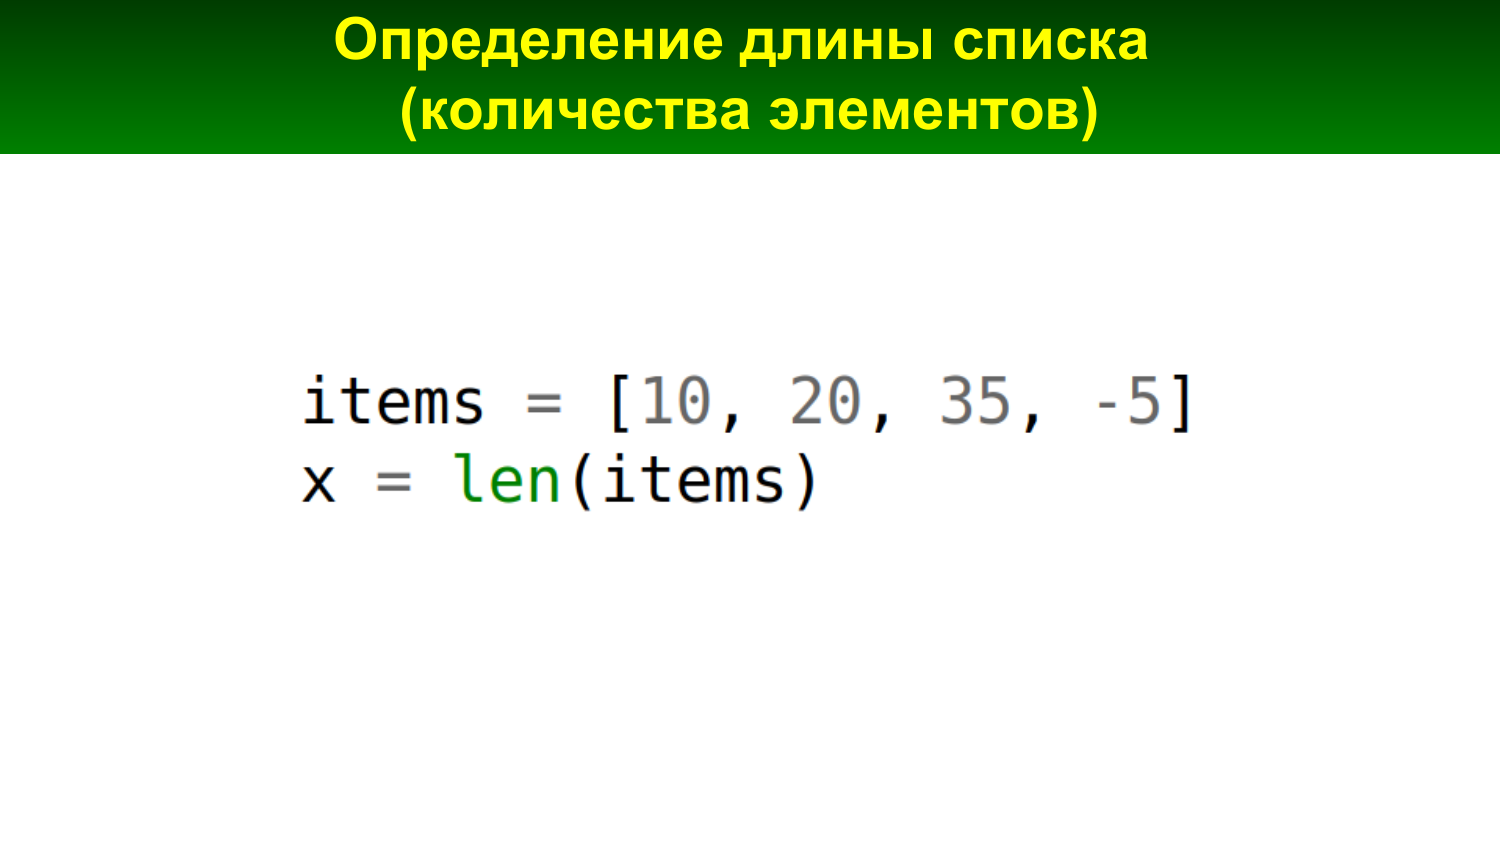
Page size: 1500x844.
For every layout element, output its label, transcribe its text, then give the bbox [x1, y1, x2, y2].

title Определение длины списка (количества элементов) [75, 0, 1426, 149]
picture [272, 342, 1228, 535]
